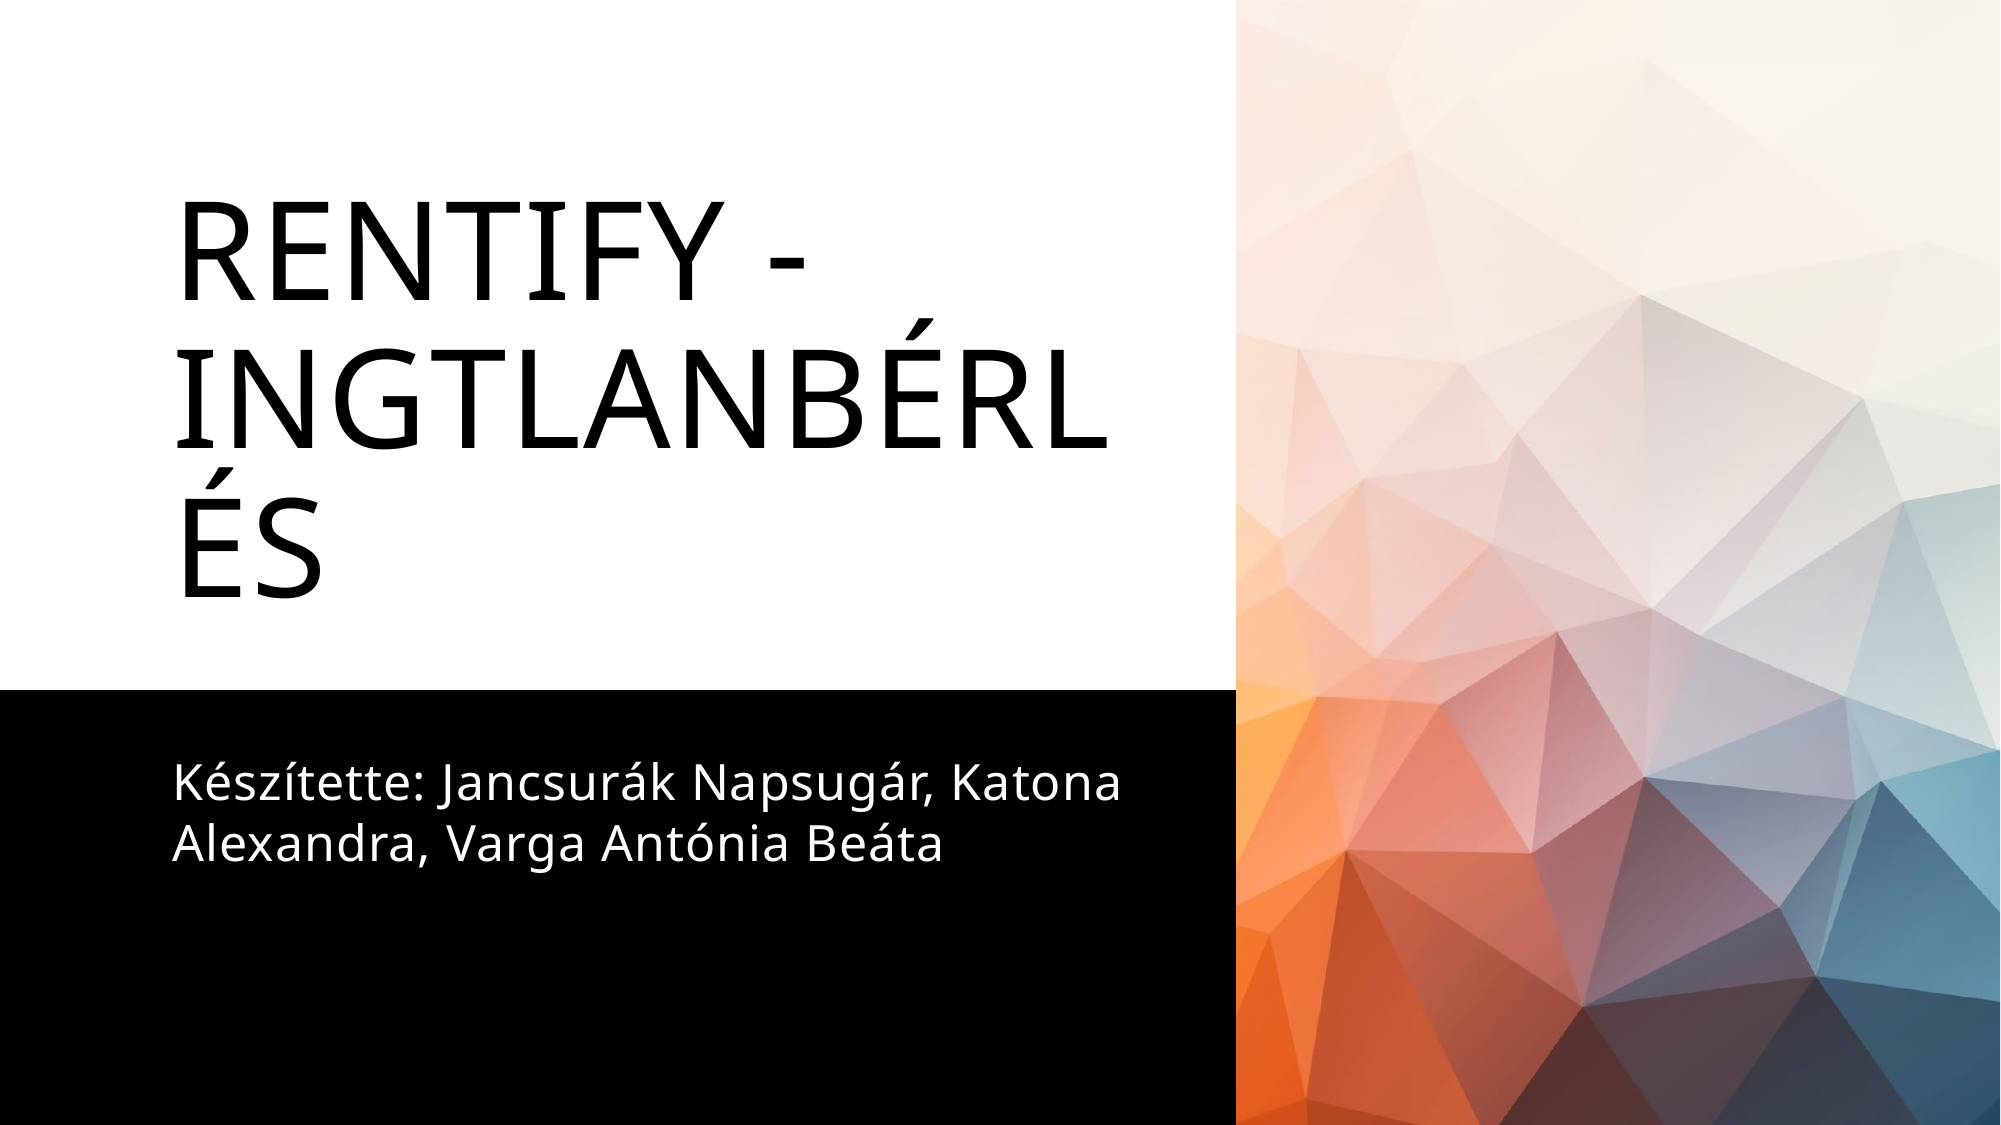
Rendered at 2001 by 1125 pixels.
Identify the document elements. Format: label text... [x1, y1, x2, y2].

picture [1236, 0, 2000, 1125]
title Rentify - Ingtlanbérlés [157, 104, 1146, 635]
subtitle Készítette: Jancsurák Napsugár, Katona Alexandra, Varga Antónia Beáta [157, 742, 1146, 991]
text_box [0, 0, 1236, 1125]
